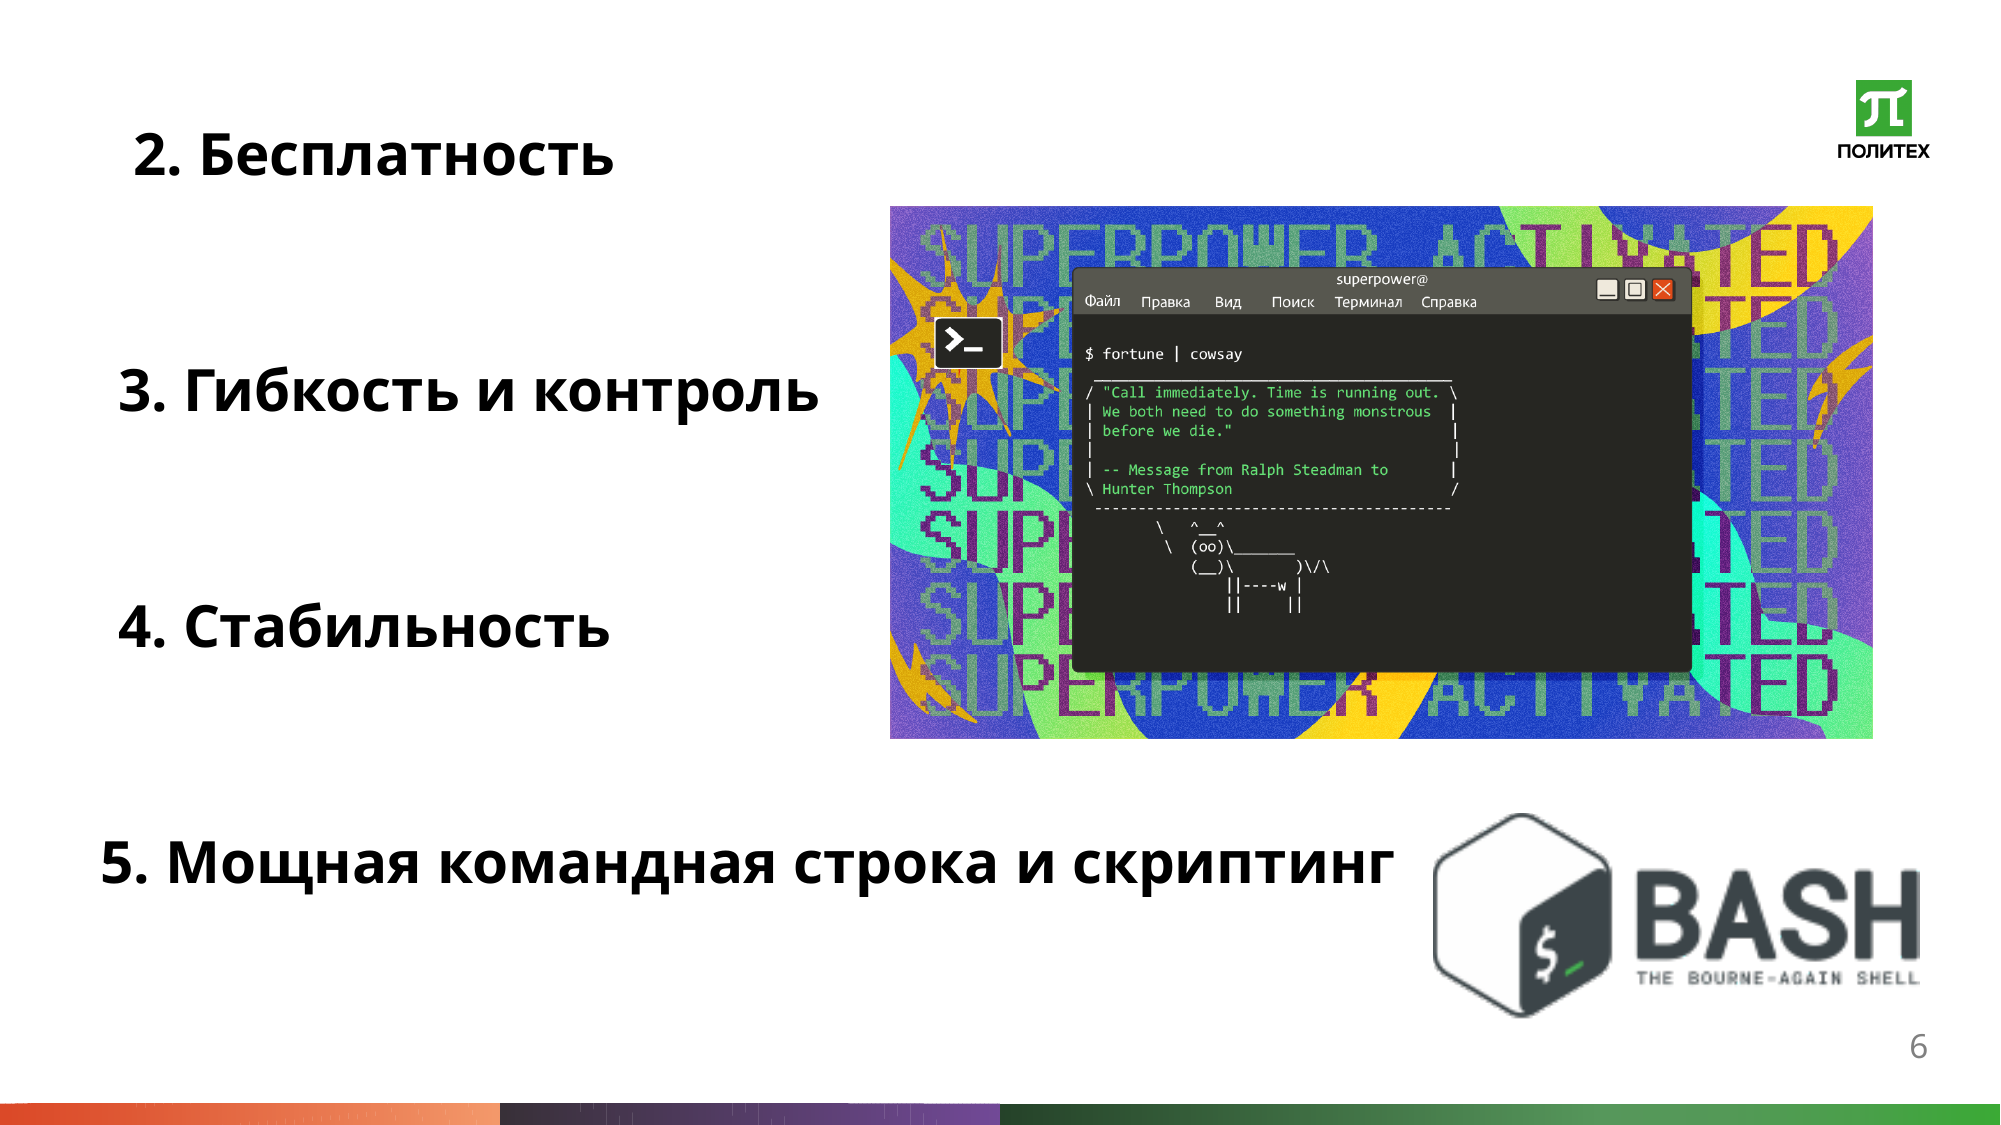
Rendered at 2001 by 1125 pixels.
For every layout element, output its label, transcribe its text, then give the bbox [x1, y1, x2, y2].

picture [1838, 80, 1930, 158]
text_box 4. Стабильность [118, 590, 768, 662]
slide_number <номер> [1493, 1018, 1944, 1079]
text_box 5. Мощная командная строка и скриптинг [100, 826, 1433, 899]
text_box 3. Гибкость и контроль [118, 354, 857, 426]
text_box 2. Бесплатность [118, 118, 1822, 218]
picture [1433, 813, 1920, 1021]
picture [890, 206, 1873, 739]
